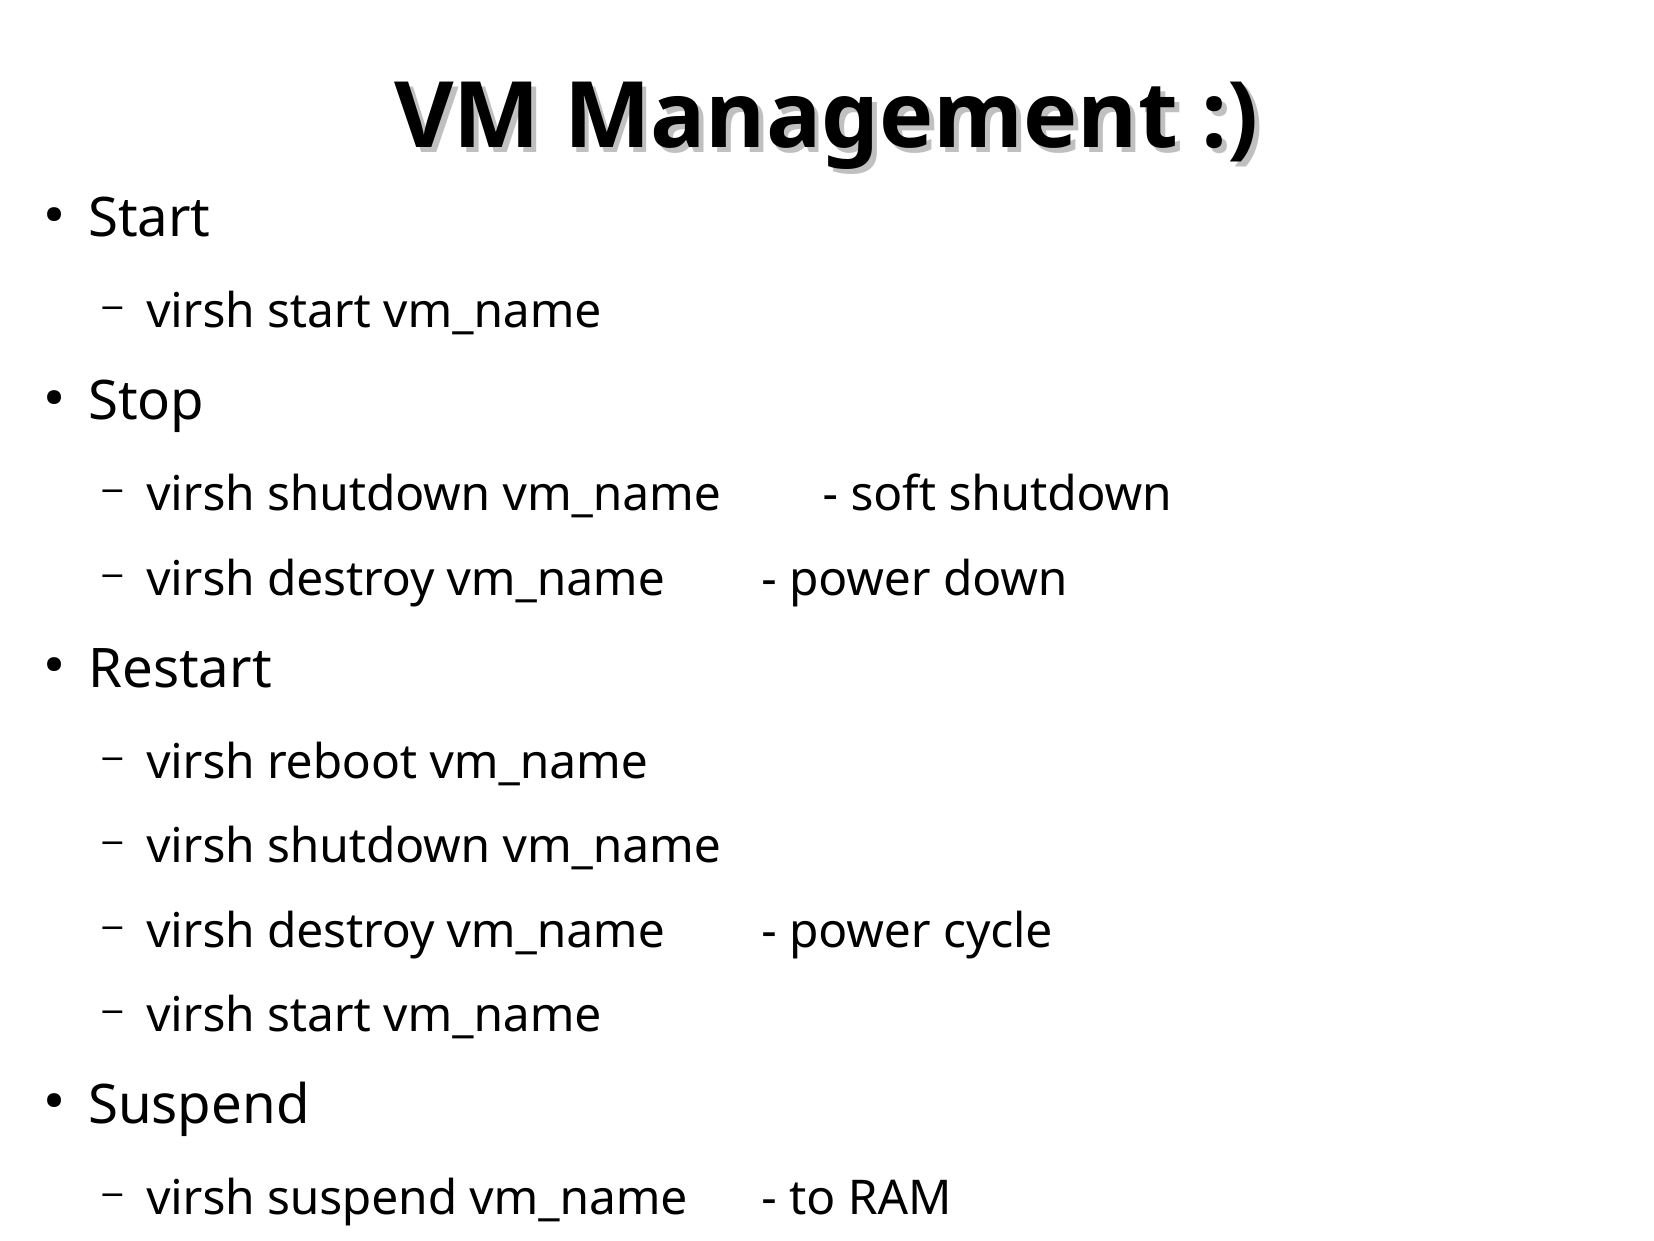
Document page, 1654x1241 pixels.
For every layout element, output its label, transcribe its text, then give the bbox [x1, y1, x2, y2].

list Start virsh start vm_name Stop virsh shutdown vm_name - soft shutdown virsh destroy vm_name - power down Restart virsh reboot vm_name virsh shutdown vm_name virsh destroy vm_name - power cycle virsh start vm_name Suspend virsh suspend vm_name - to RAM [30, 177, 1621, 1231]
title VM Management :) [82, 8, 1571, 177]
